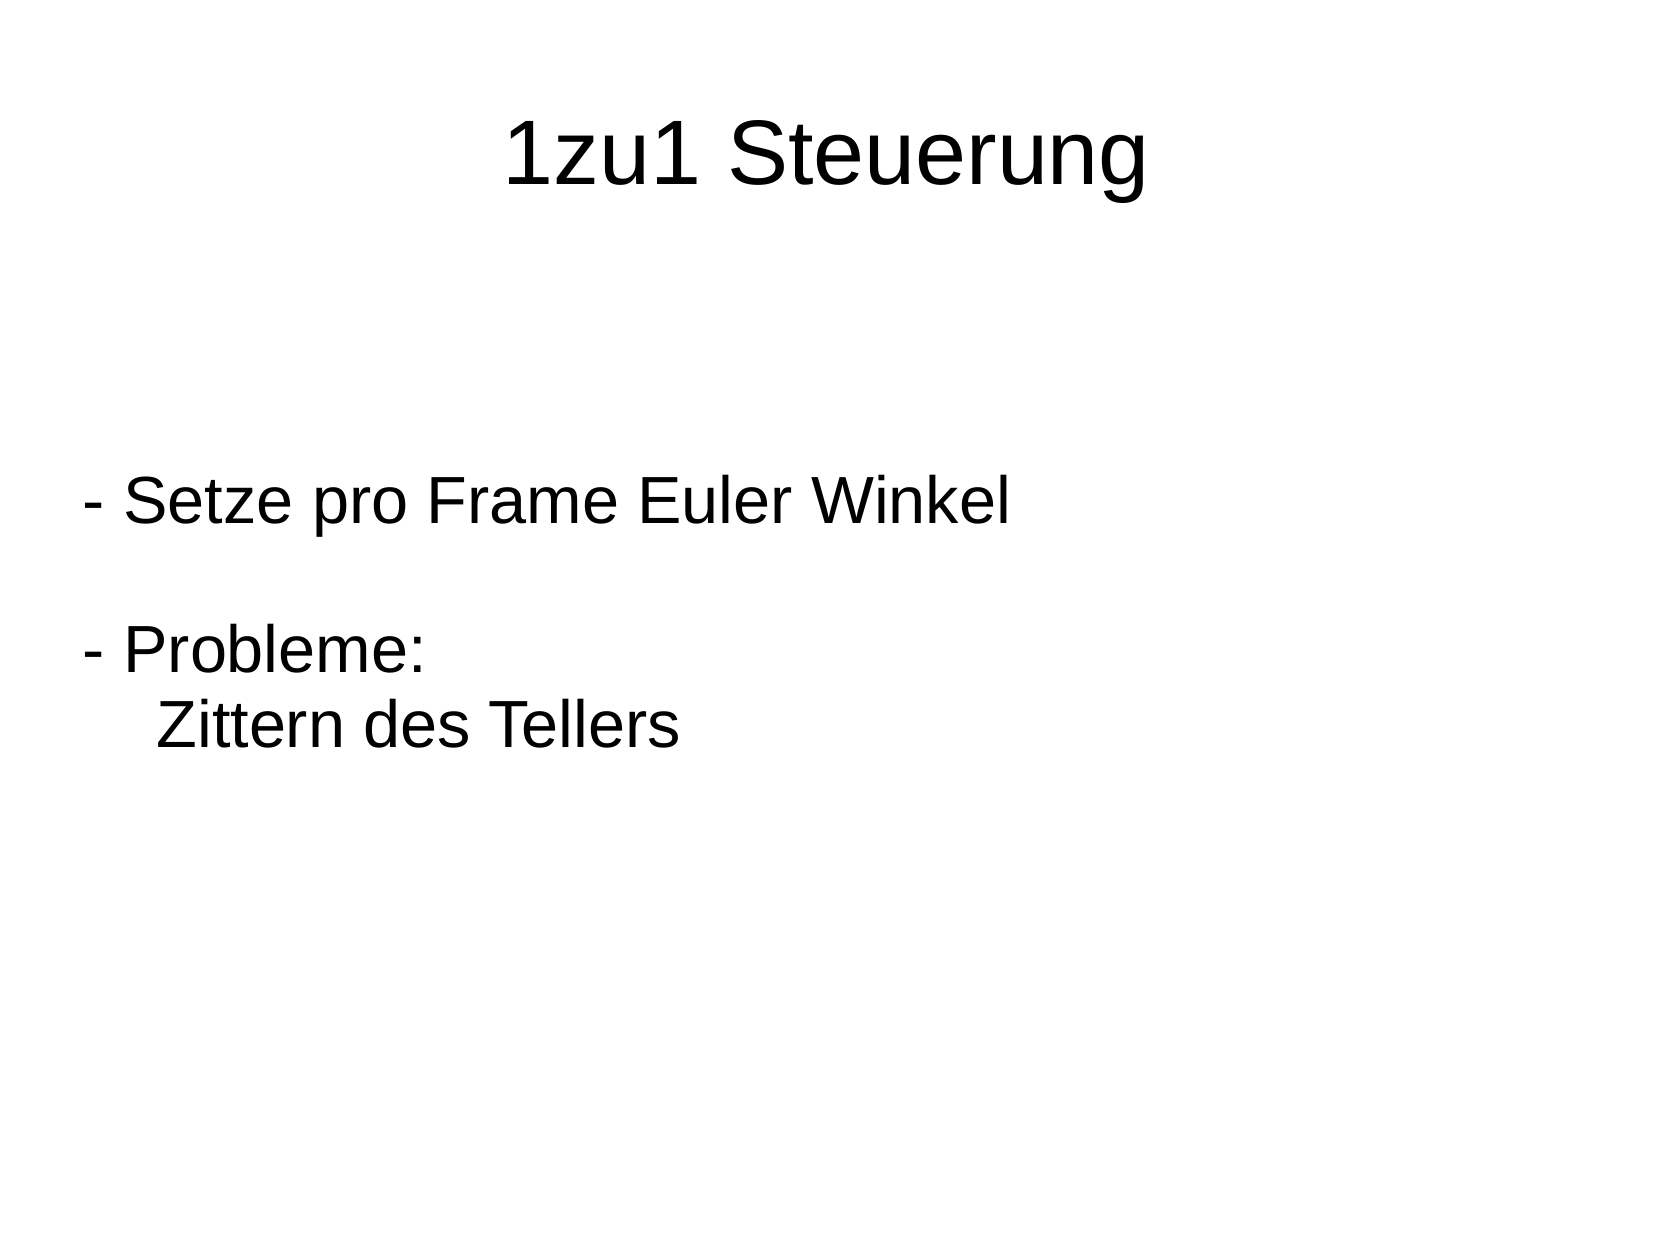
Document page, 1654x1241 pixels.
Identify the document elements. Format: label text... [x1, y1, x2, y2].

title 1zu1 Steuerung [82, 49, 1571, 257]
subtitle - Setze pro Frame Euler Winkel - Probleme: Zittern des Tellers [82, 290, 1571, 1010]
